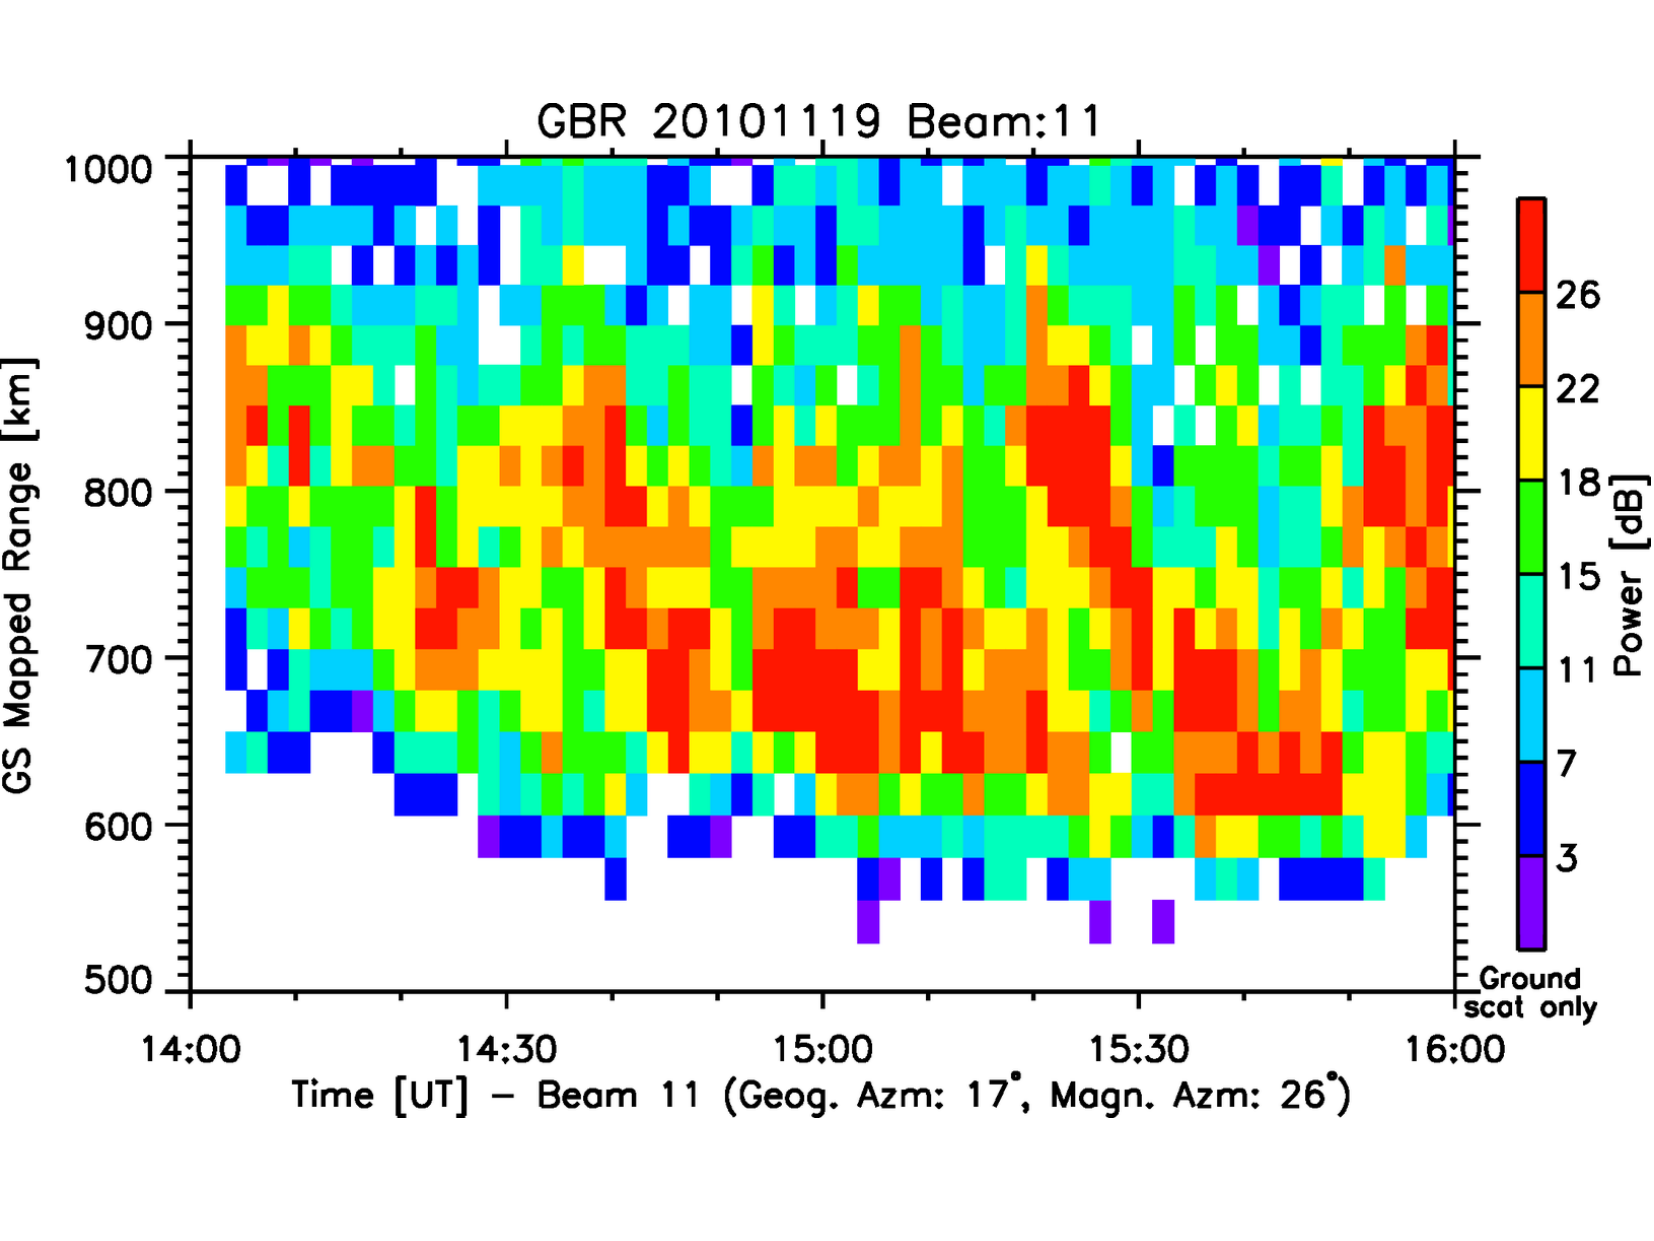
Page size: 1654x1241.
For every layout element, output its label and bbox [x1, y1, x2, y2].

picture [0, 103, 1651, 1118]
